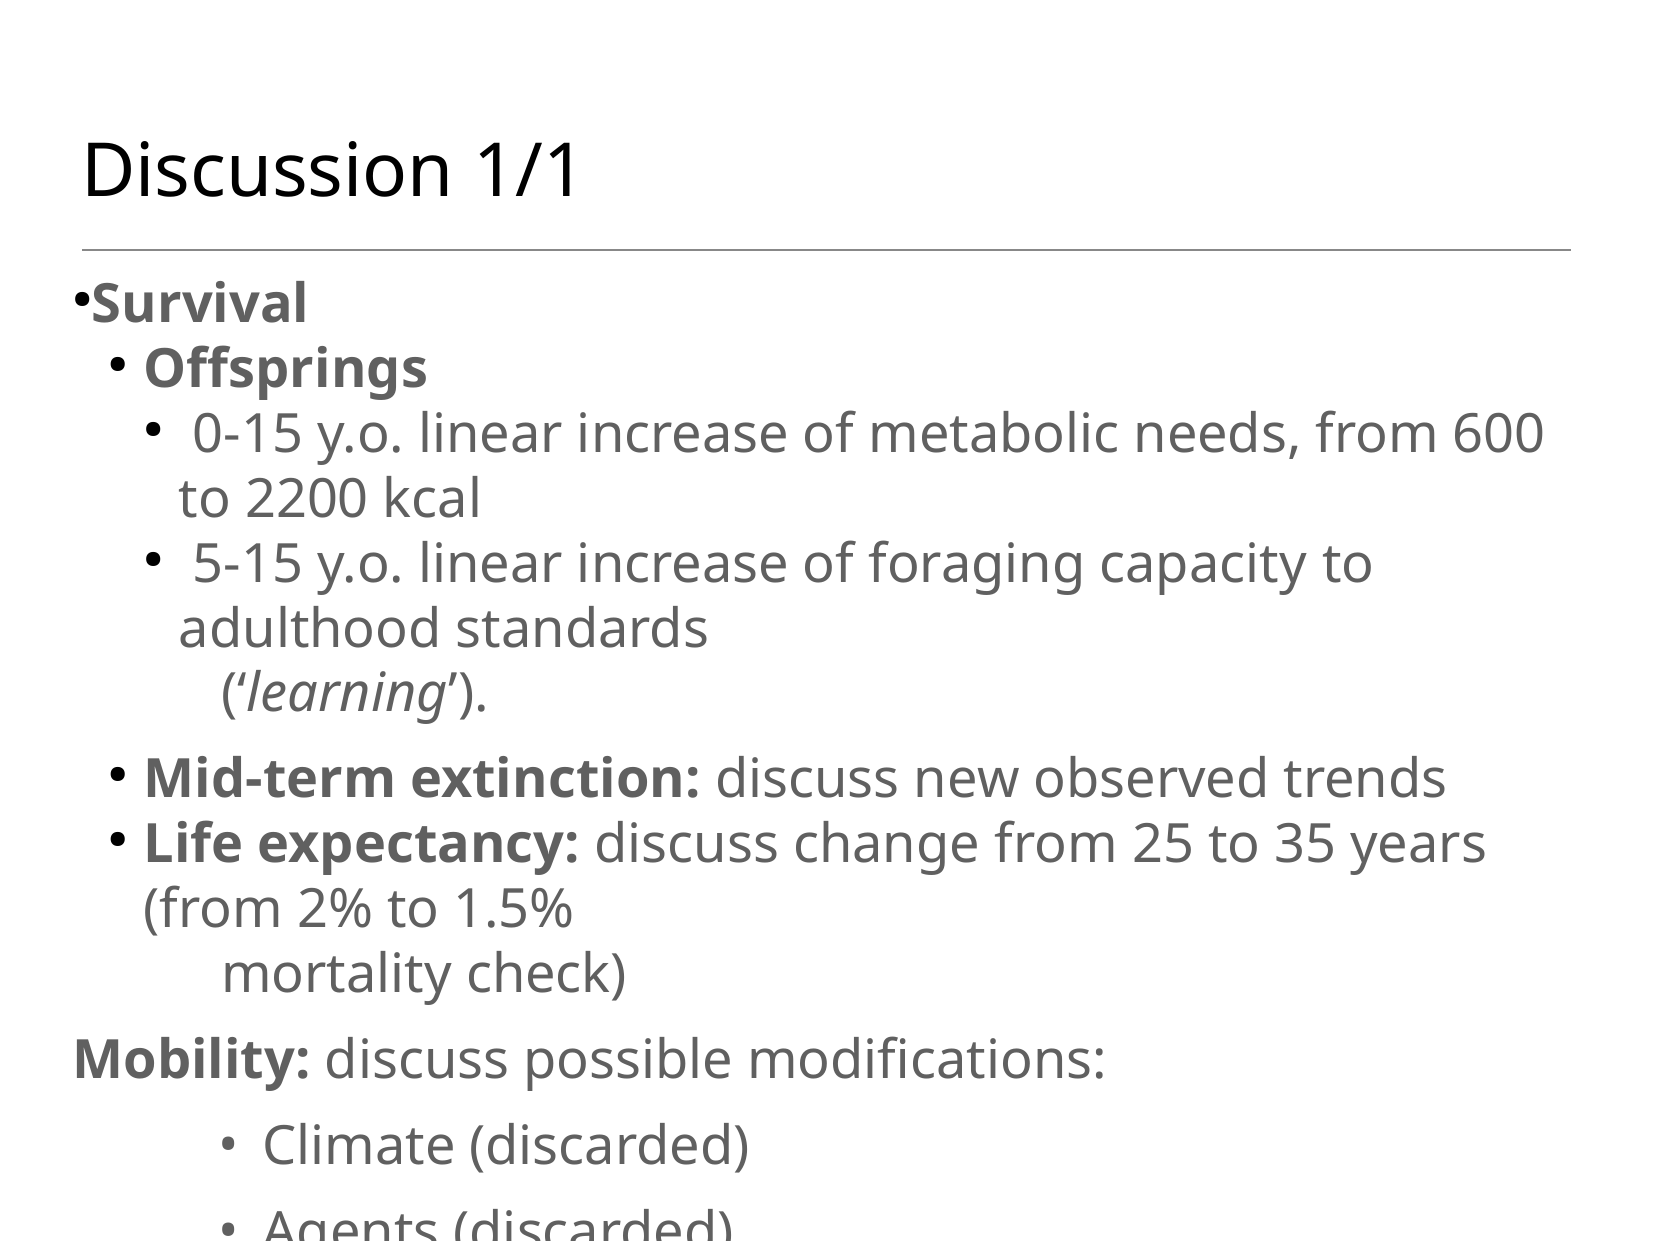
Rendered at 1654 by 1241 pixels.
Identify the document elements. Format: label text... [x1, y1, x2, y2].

text_box Survival Offsprings 0-15 y.o. linear increase of metabolic needs, from 600 to 2200 kcal 5-15 y.o. linear increase of foraging capacity to adulthood standards (‘learning’). Mid-term extinction: discuss new observed trends Life expectancy: discuss change from 25 to 35 years (from 2% to 1.5% mortality check) Mobility: discuss possible modifications: Climate (discarded) Agents (discarded) Environment (OK): ground model needs to be refined to allow for more accurate of biomass (e.g. using water as an attractor) Preliminary model based on linear distribution of biomass with higher concentrations near water bodies Work in progress: DEM derived from CORONA satellite imagery [72, 268, 1582, 1103]
title Discussion 1/1 [72, 41, 1582, 220]
